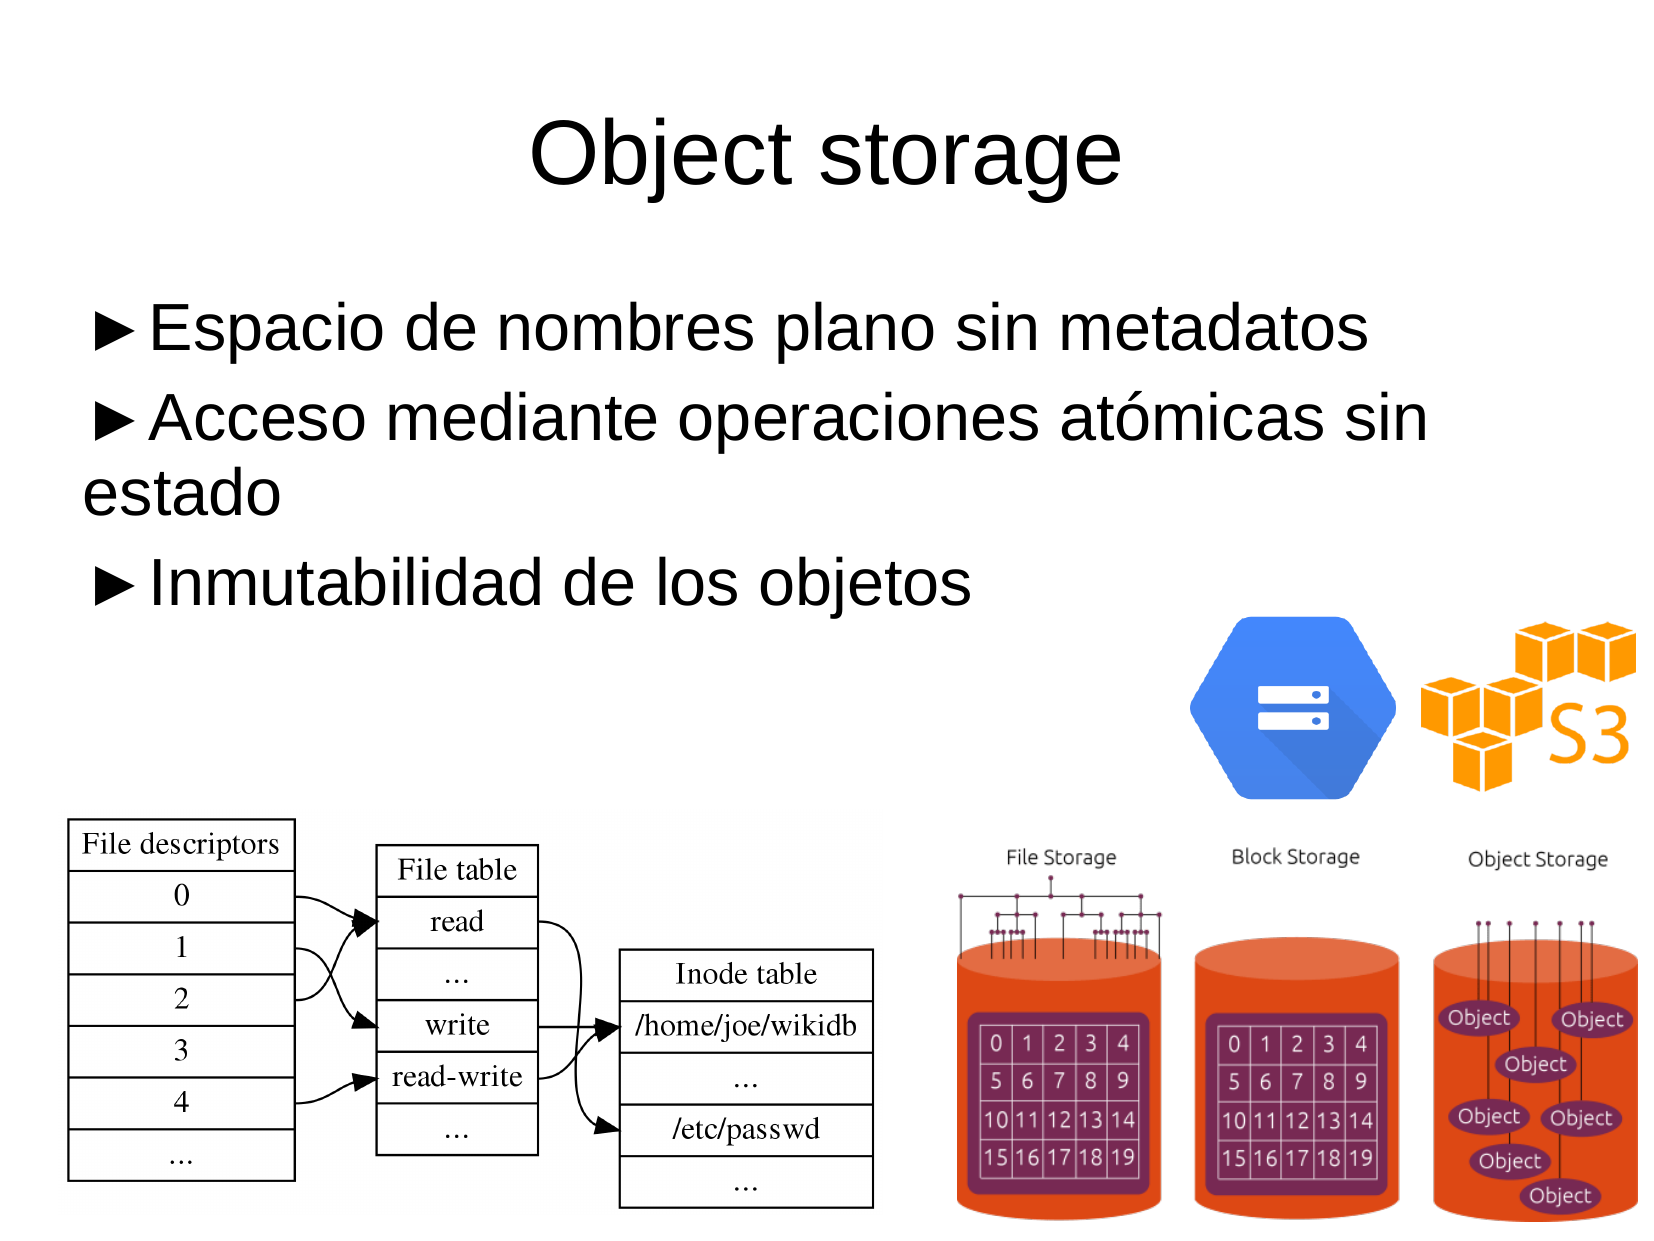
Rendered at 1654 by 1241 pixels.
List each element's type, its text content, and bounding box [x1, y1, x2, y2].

picture [957, 846, 1638, 1222]
picture [1190, 605, 1396, 811]
picture [1421, 599, 1636, 814]
title Object storage [82, 49, 1571, 257]
picture [58, 809, 883, 1216]
subtitle ►Espacio de nombres plano sin metadatos ►Acceso mediante operaciones atómicas sin estado ►Inmutabilidad de los objetos [82, 290, 1571, 1010]
